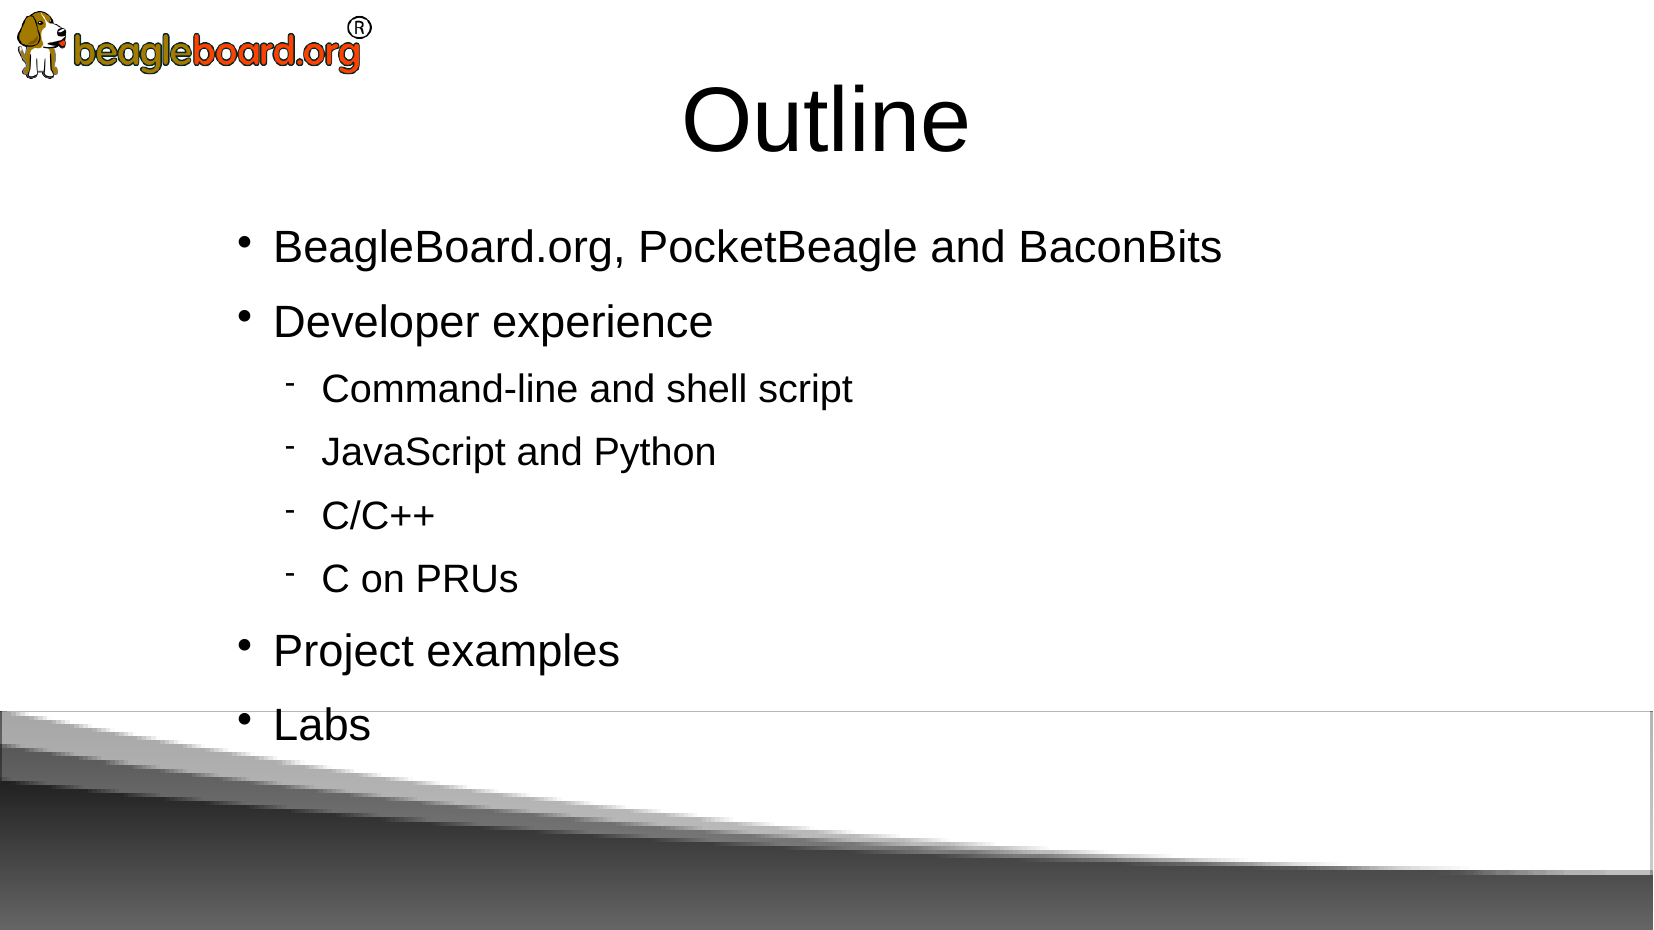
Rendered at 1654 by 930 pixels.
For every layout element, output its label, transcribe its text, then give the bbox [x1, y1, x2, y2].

picture [17, 11, 372, 79]
text_box Outline [82, 36, 1571, 193]
text_box BeagleBoard.org, PocketBeagle and BaconBits Developer experience Command-line and shell script JavaScript and Python C/C++ C on PRUs Project examples Labs [225, 217, 1395, 757]
picture [0, 708, 1654, 875]
